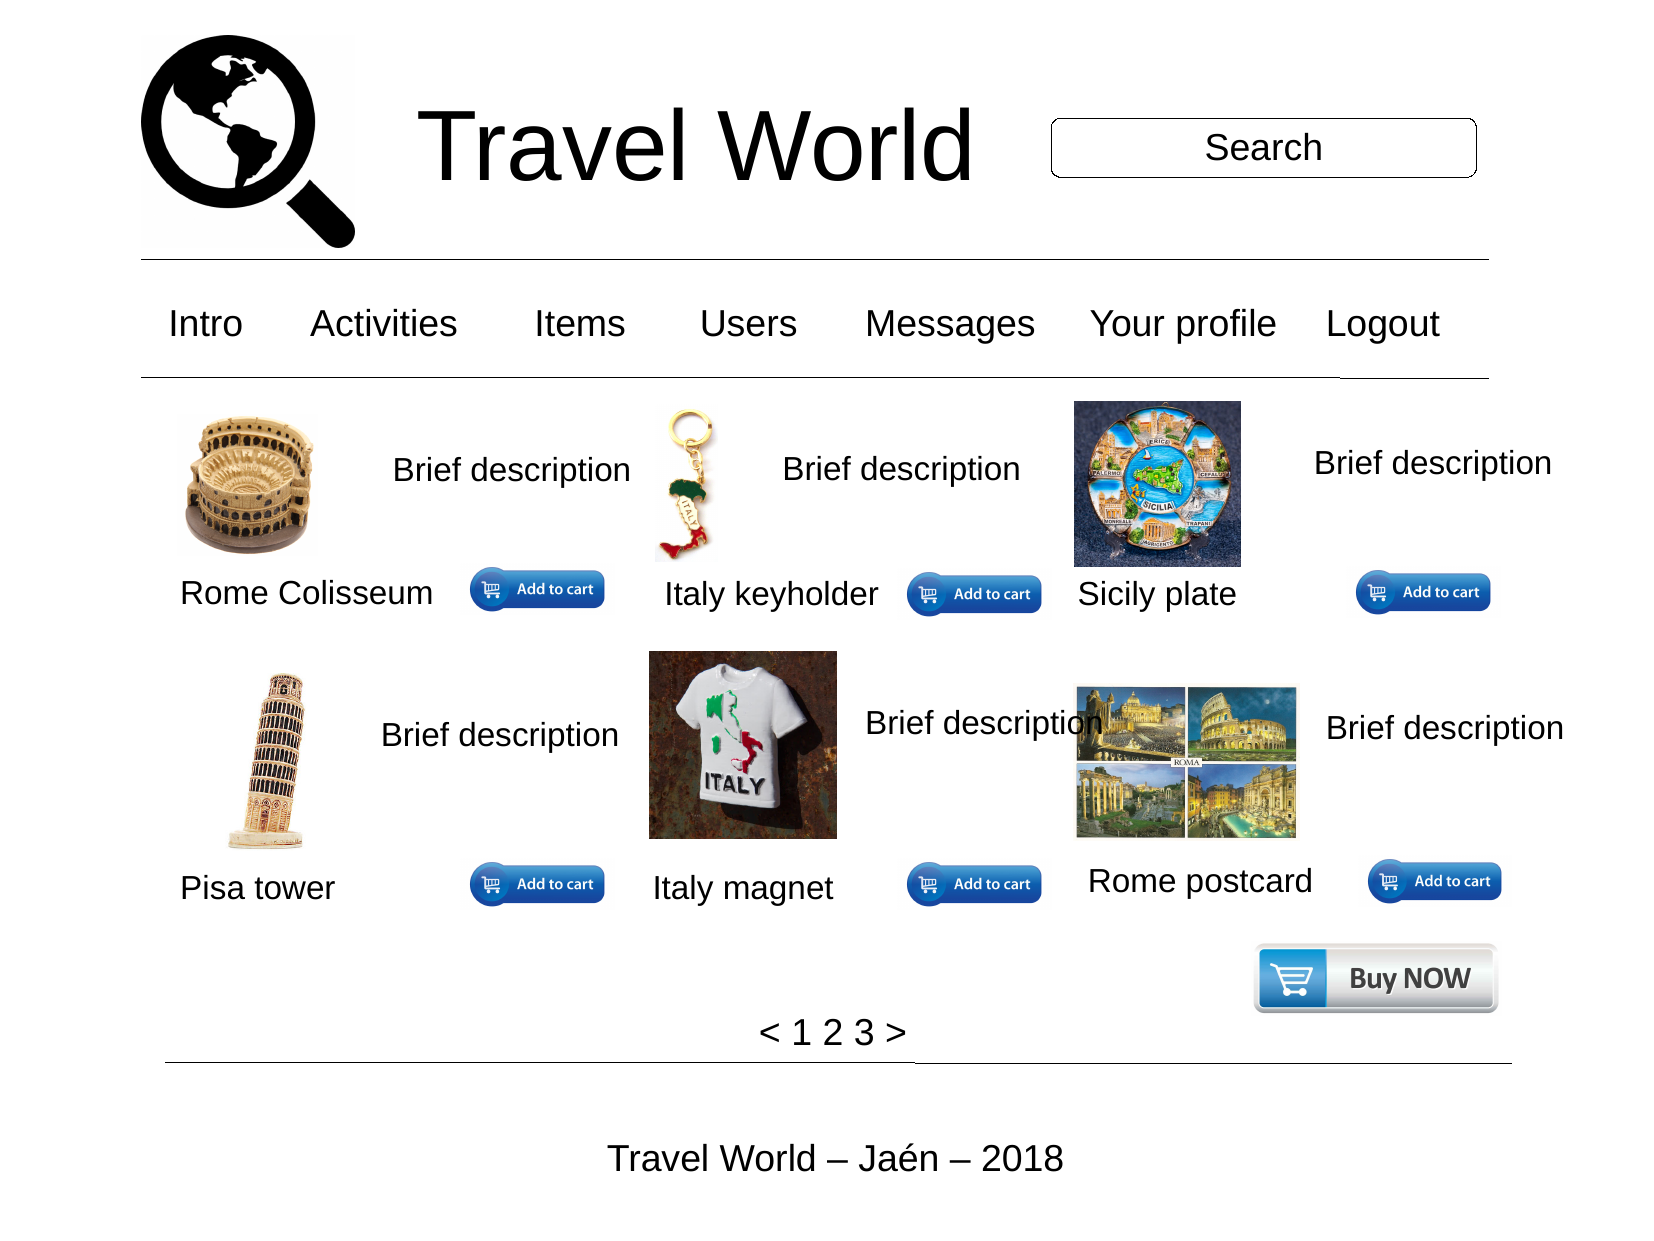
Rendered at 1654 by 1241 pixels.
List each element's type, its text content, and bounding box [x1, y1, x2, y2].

text_box Italy keyholder [649, 568, 993, 640]
text_box Brief description [1311, 702, 1571, 792]
picture [141, 35, 355, 249]
text_box Brief description [366, 708, 626, 798]
text_box Search [1051, 118, 1477, 178]
text_box Your profile [1074, 295, 1311, 353]
picture [649, 652, 837, 839]
text_box < 1 2 3 > [744, 1003, 969, 1061]
picture [1358, 855, 1512, 907]
picture [460, 858, 615, 910]
text_box Sicily plate [1062, 568, 1406, 640]
text_box Activities [295, 295, 497, 353]
text_box Rome postcard [1073, 855, 1416, 927]
picture [177, 415, 318, 556]
text_box Brief description [1299, 437, 1560, 526]
picture [1073, 683, 1300, 841]
text_box Messages [850, 295, 1074, 353]
text_box Logout [1311, 295, 1477, 353]
text_box Pisa tower [165, 862, 508, 934]
picture [1251, 941, 1502, 1016]
text_box Italy magnet [637, 862, 981, 934]
picture [655, 404, 718, 562]
text_box Travel World [401, 82, 1134, 210]
text_box Users [685, 295, 850, 353]
text_box Travel World – Jaén – 2018 [442, 1129, 1222, 1187]
text_box Items [519, 295, 650, 353]
text_box Brief description [377, 444, 638, 534]
text_box Brief description [767, 442, 1028, 532]
picture [897, 858, 1052, 910]
picture [1074, 401, 1241, 567]
text_box Rome Colisseum [165, 566, 508, 638]
picture [460, 563, 615, 615]
picture [177, 673, 355, 851]
text_box Intro [153, 295, 284, 353]
picture [897, 568, 1052, 620]
picture [1346, 566, 1501, 619]
text_box Brief description [850, 696, 1111, 786]
